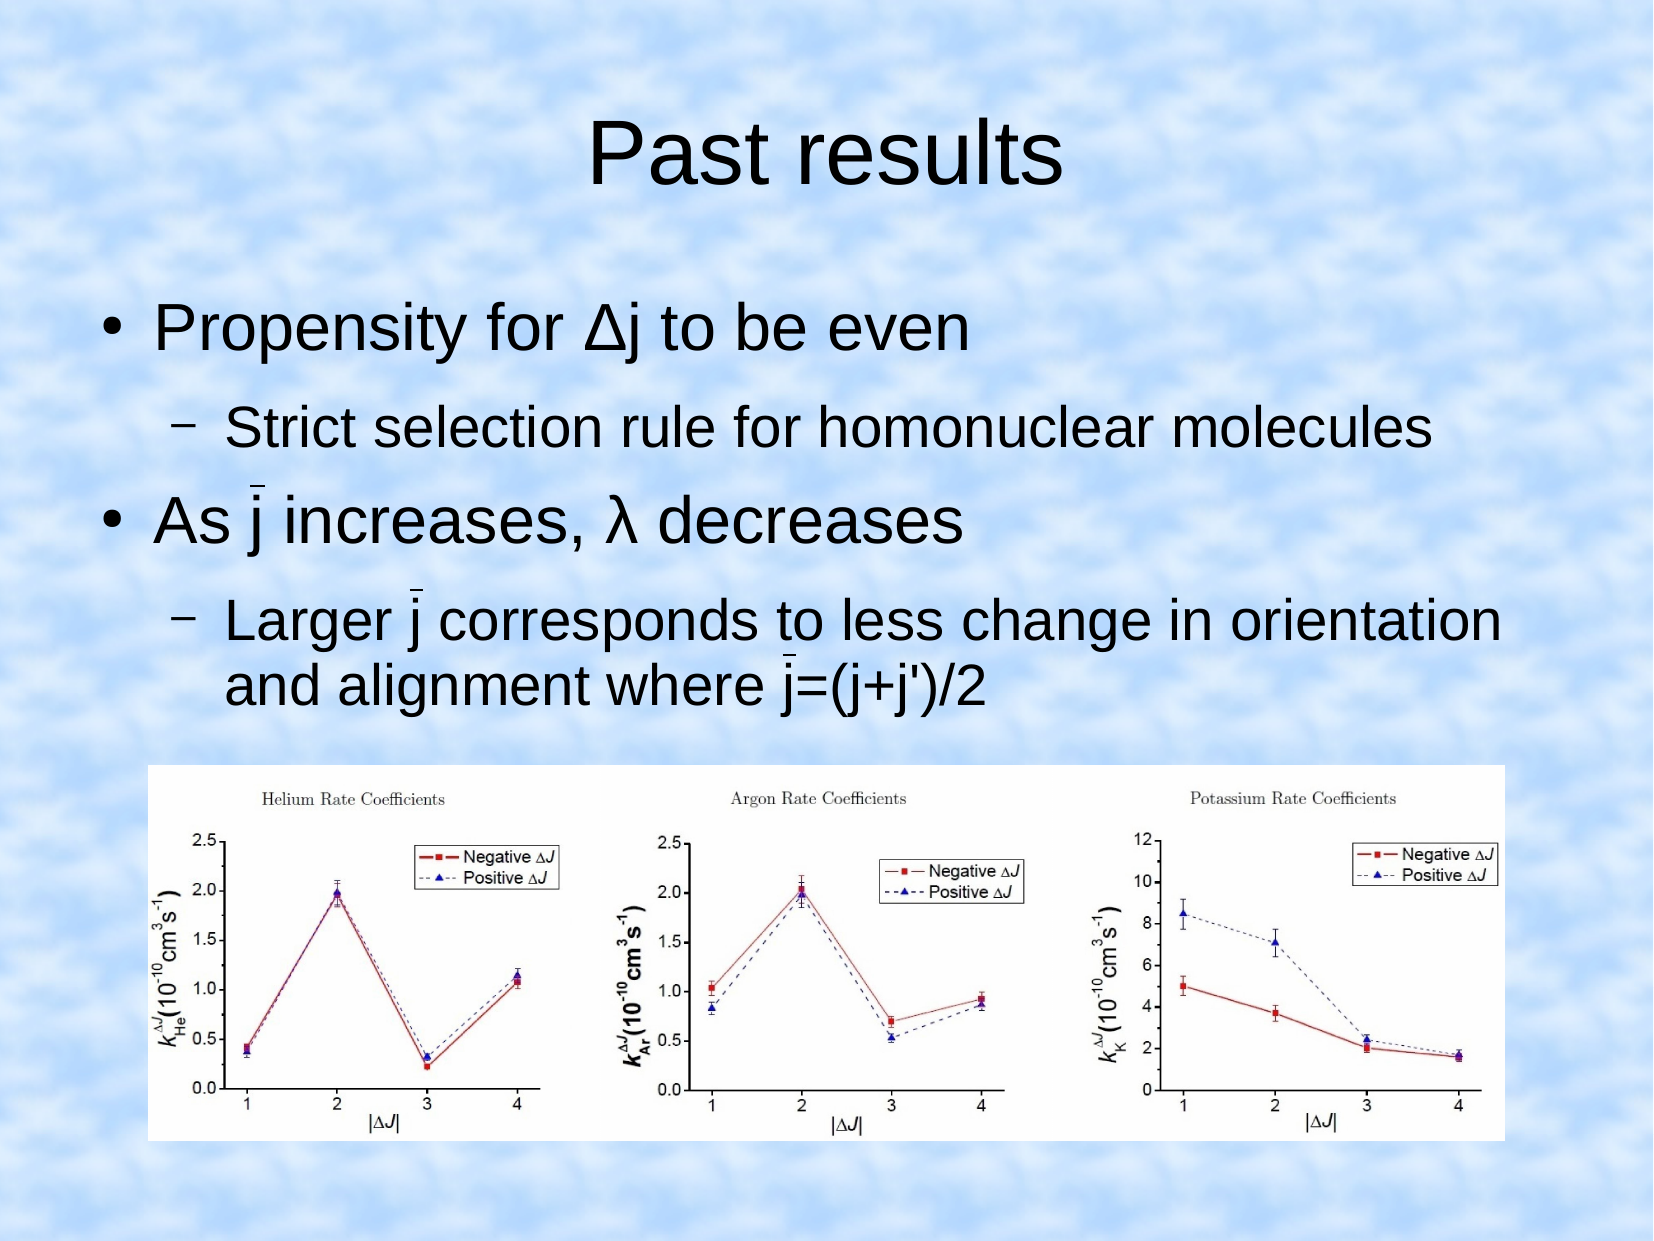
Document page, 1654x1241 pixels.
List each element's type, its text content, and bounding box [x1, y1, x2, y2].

list Propensity for Δj to be even Strict selection rule for homonuclear molecules As j increases, λ decreases Larger j corresponds to less change in orientation and alignment where j=(j+j')/2 [82, 290, 1571, 1010]
title Past results [82, 49, 1571, 257]
picture [0, 0, 1654, 1241]
